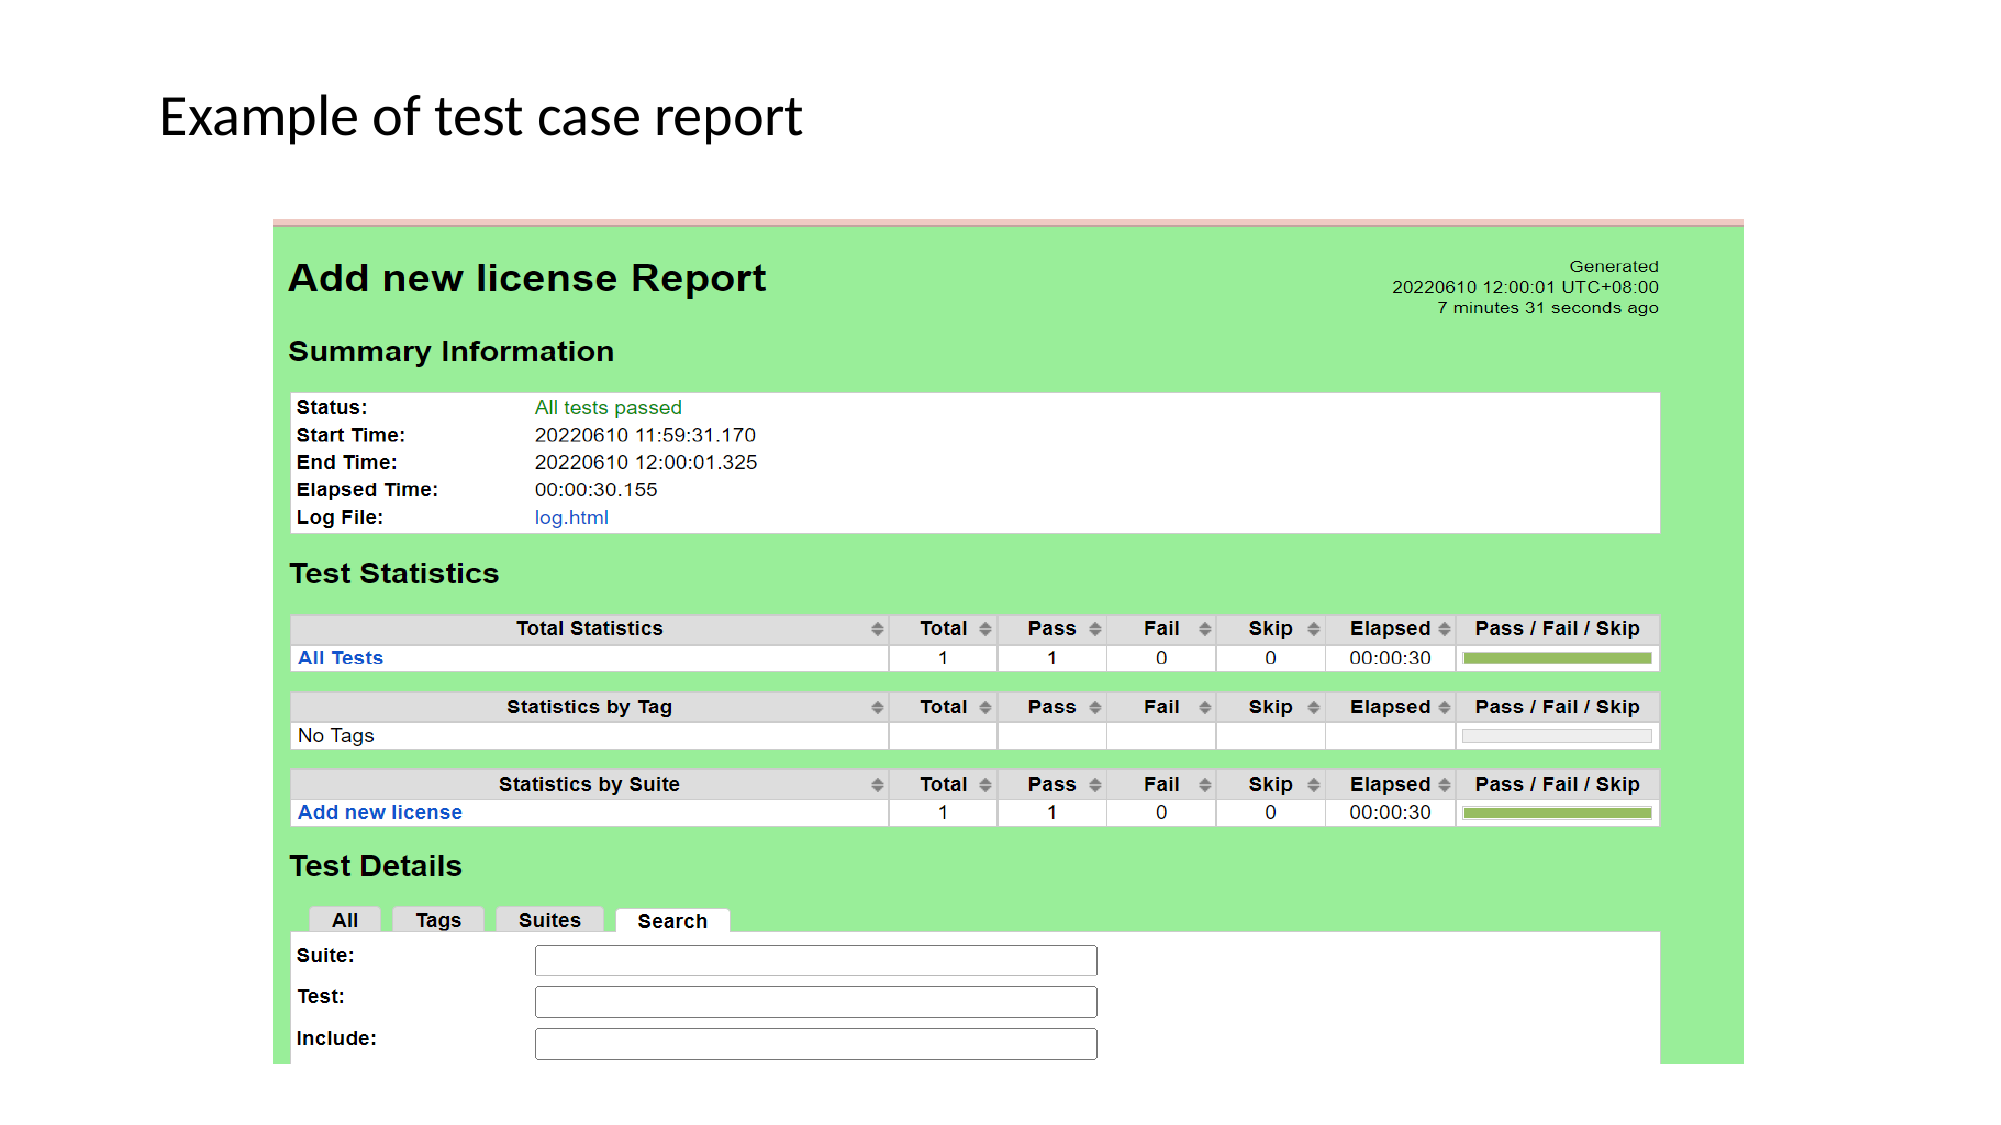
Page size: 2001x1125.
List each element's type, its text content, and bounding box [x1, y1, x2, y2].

picture [273, 219, 1744, 1064]
list Example of test case report [144, 77, 1870, 792]
